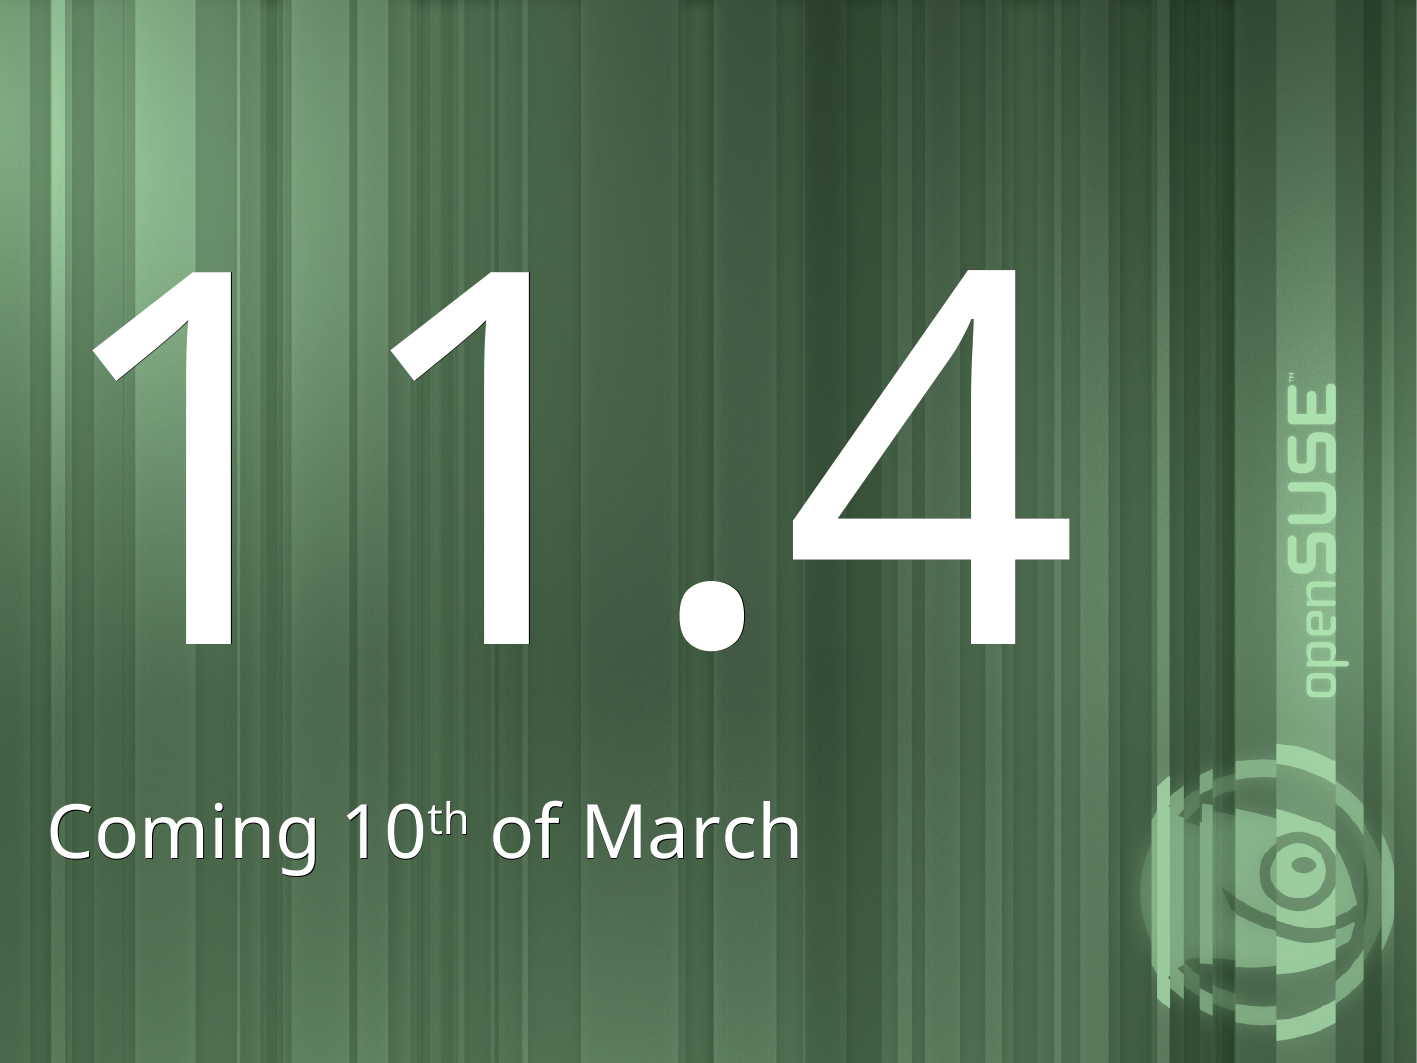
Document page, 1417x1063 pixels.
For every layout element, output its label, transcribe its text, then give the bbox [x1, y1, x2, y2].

text_box 11.4 Coming 10th of March [46, 75, 1092, 903]
picture [0, 0, 1417, 1063]
